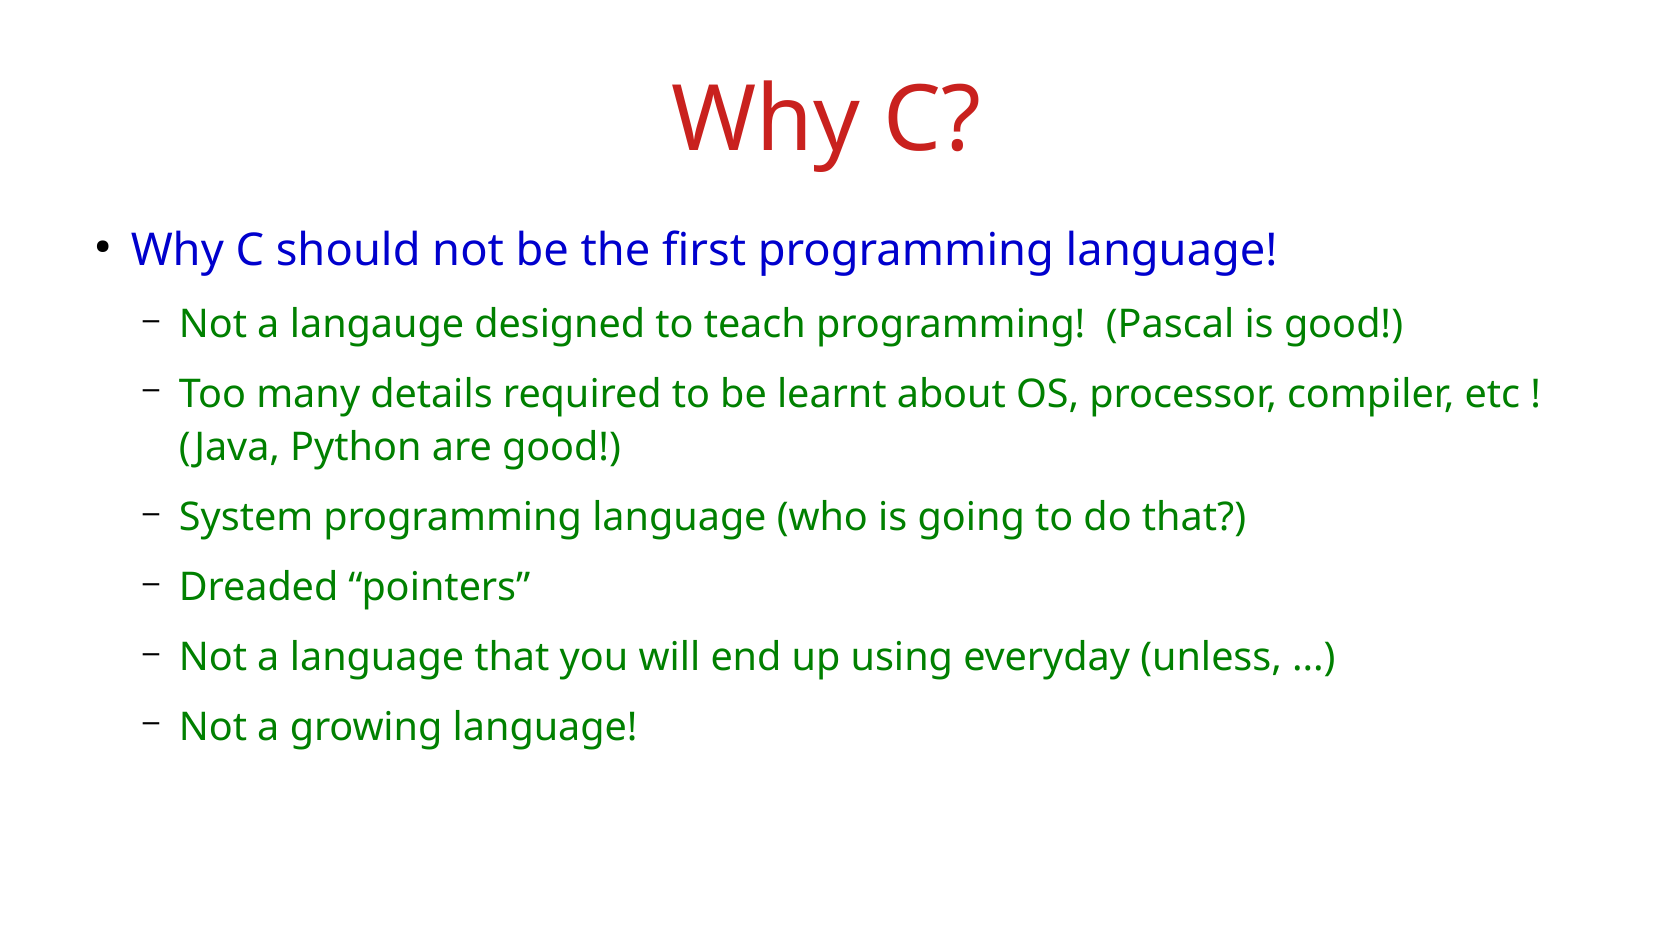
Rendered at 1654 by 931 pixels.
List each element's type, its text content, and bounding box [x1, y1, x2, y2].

list Why C should not be the first programming language! Not a langauge designed to teach programming! (Pascal is good!) Too many details required to be learnt about OS, processor, compiler, etc ! (Java, Python are good!) System programming language (who is going to do that?) Dreaded “pointers” Not a language that you will end up using everyday (unless, ...) Not a growing language! [82, 217, 1571, 758]
title Why C? [82, 37, 1571, 193]
